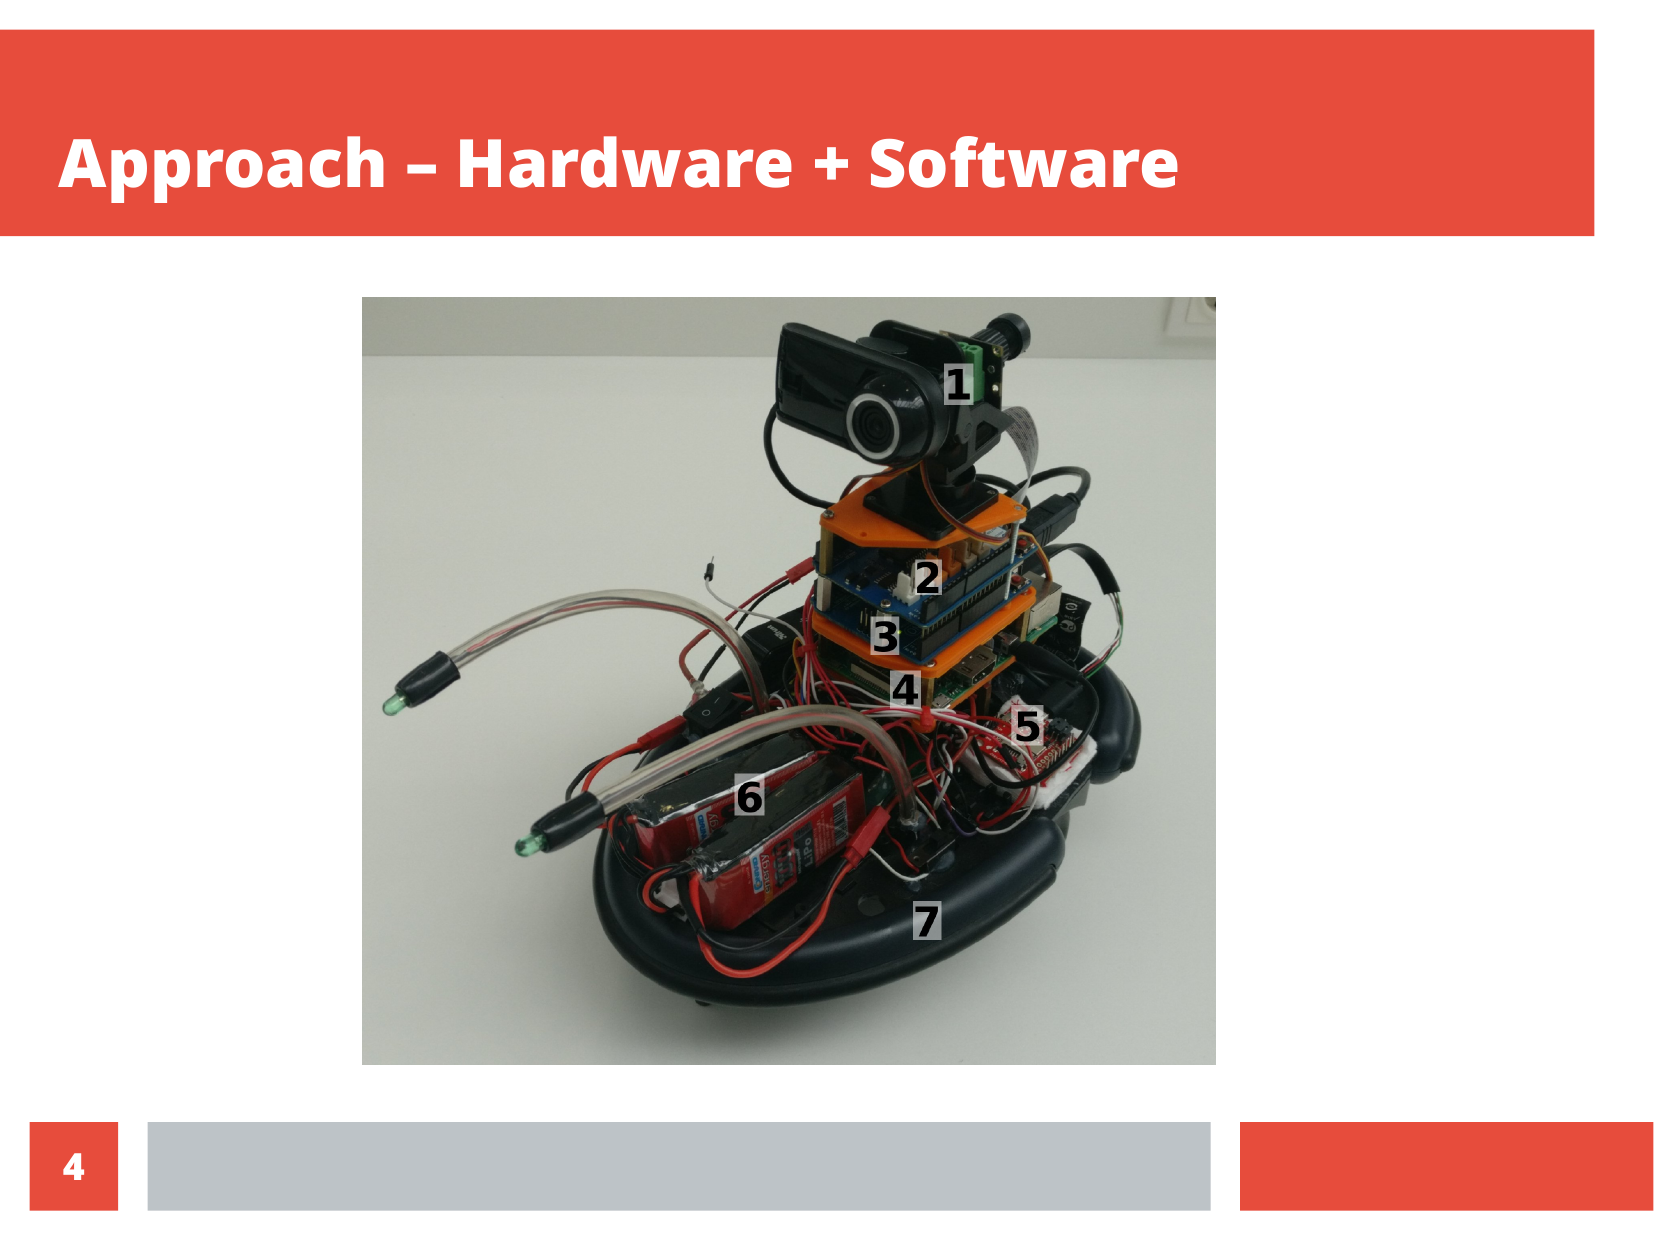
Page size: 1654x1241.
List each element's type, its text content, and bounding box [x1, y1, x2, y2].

title Approach – Hardware + Software [59, 59, 1595, 207]
picture [361, 297, 1216, 1066]
